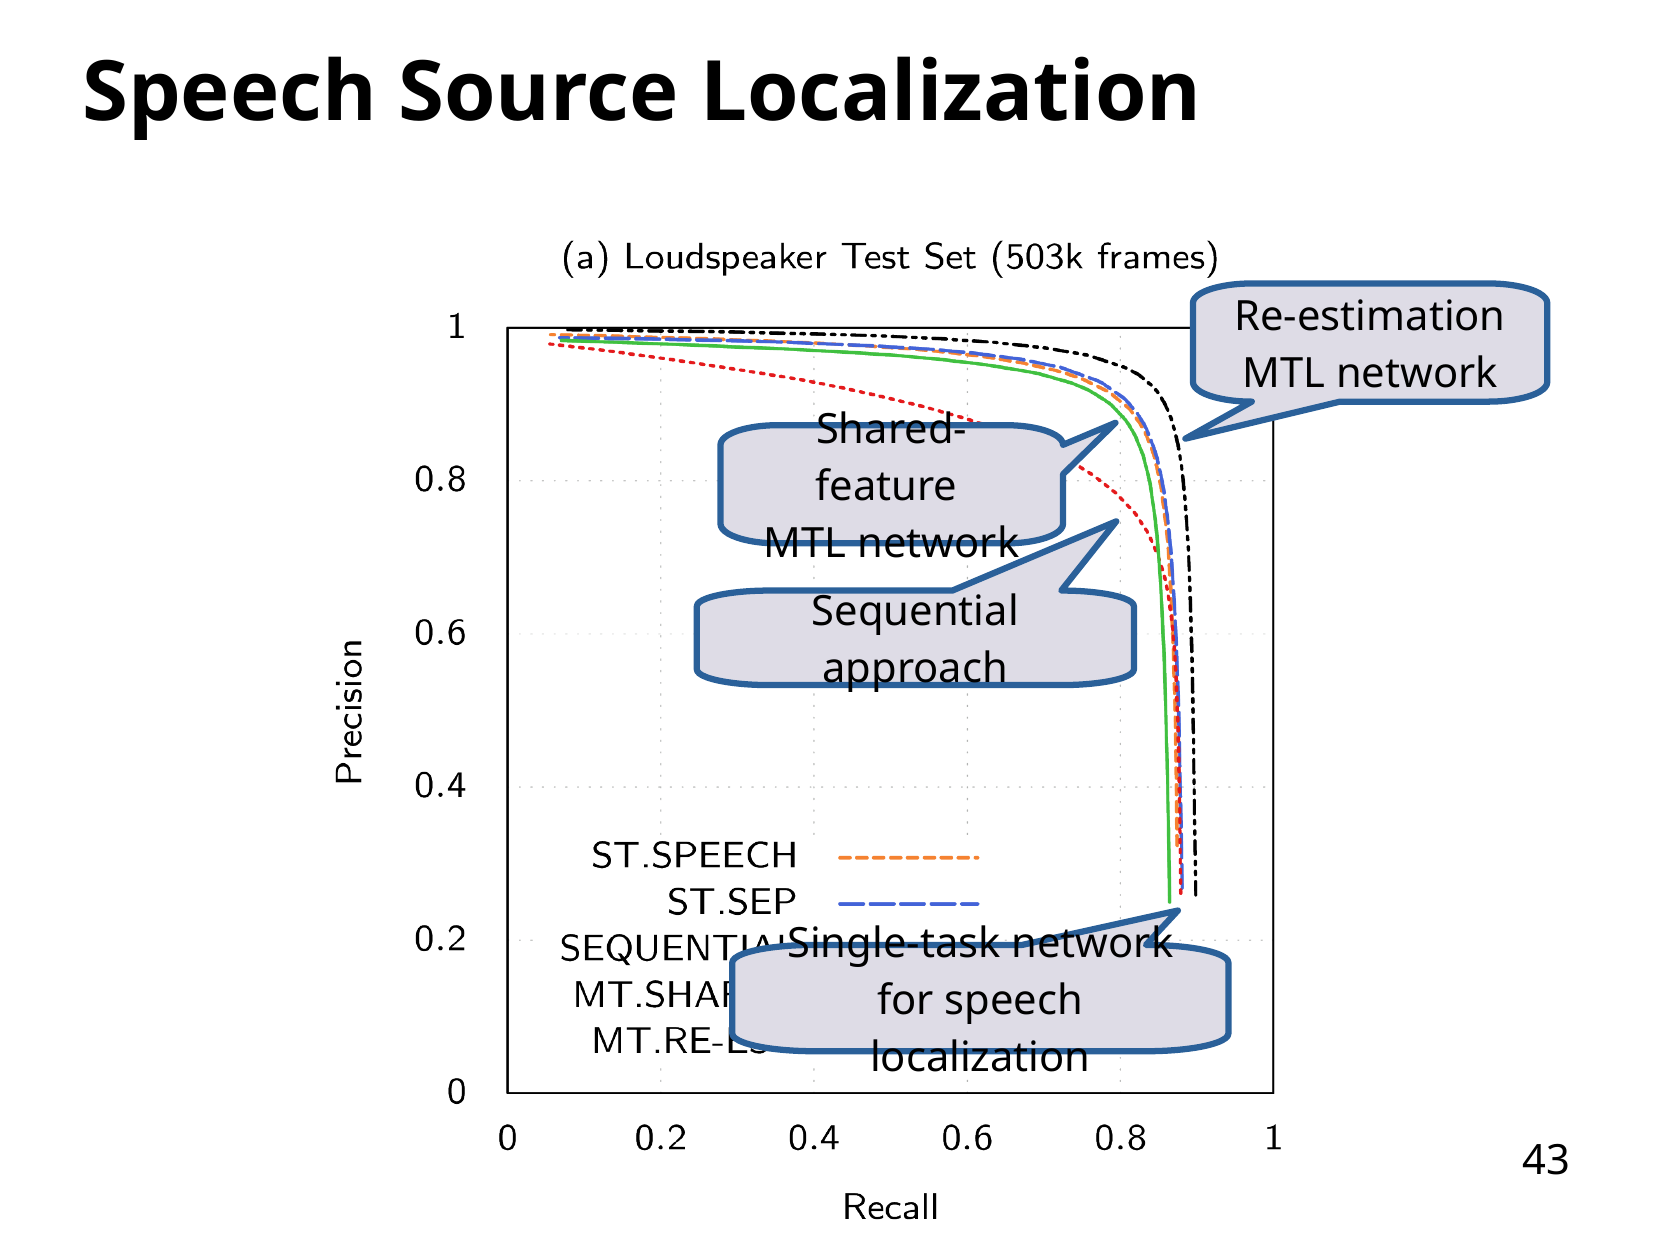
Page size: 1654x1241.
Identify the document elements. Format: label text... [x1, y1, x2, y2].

text_box Sequential approach [696, 521, 1134, 686]
text_box Shared-feature MTL network [720, 422, 1116, 544]
text_box Re-estimation MTL network [1185, 283, 1548, 439]
text_box Single-task network for speech localization [732, 910, 1229, 1052]
title Speech Source Localization [82, 42, 1571, 137]
picture [293, 188, 1359, 1241]
